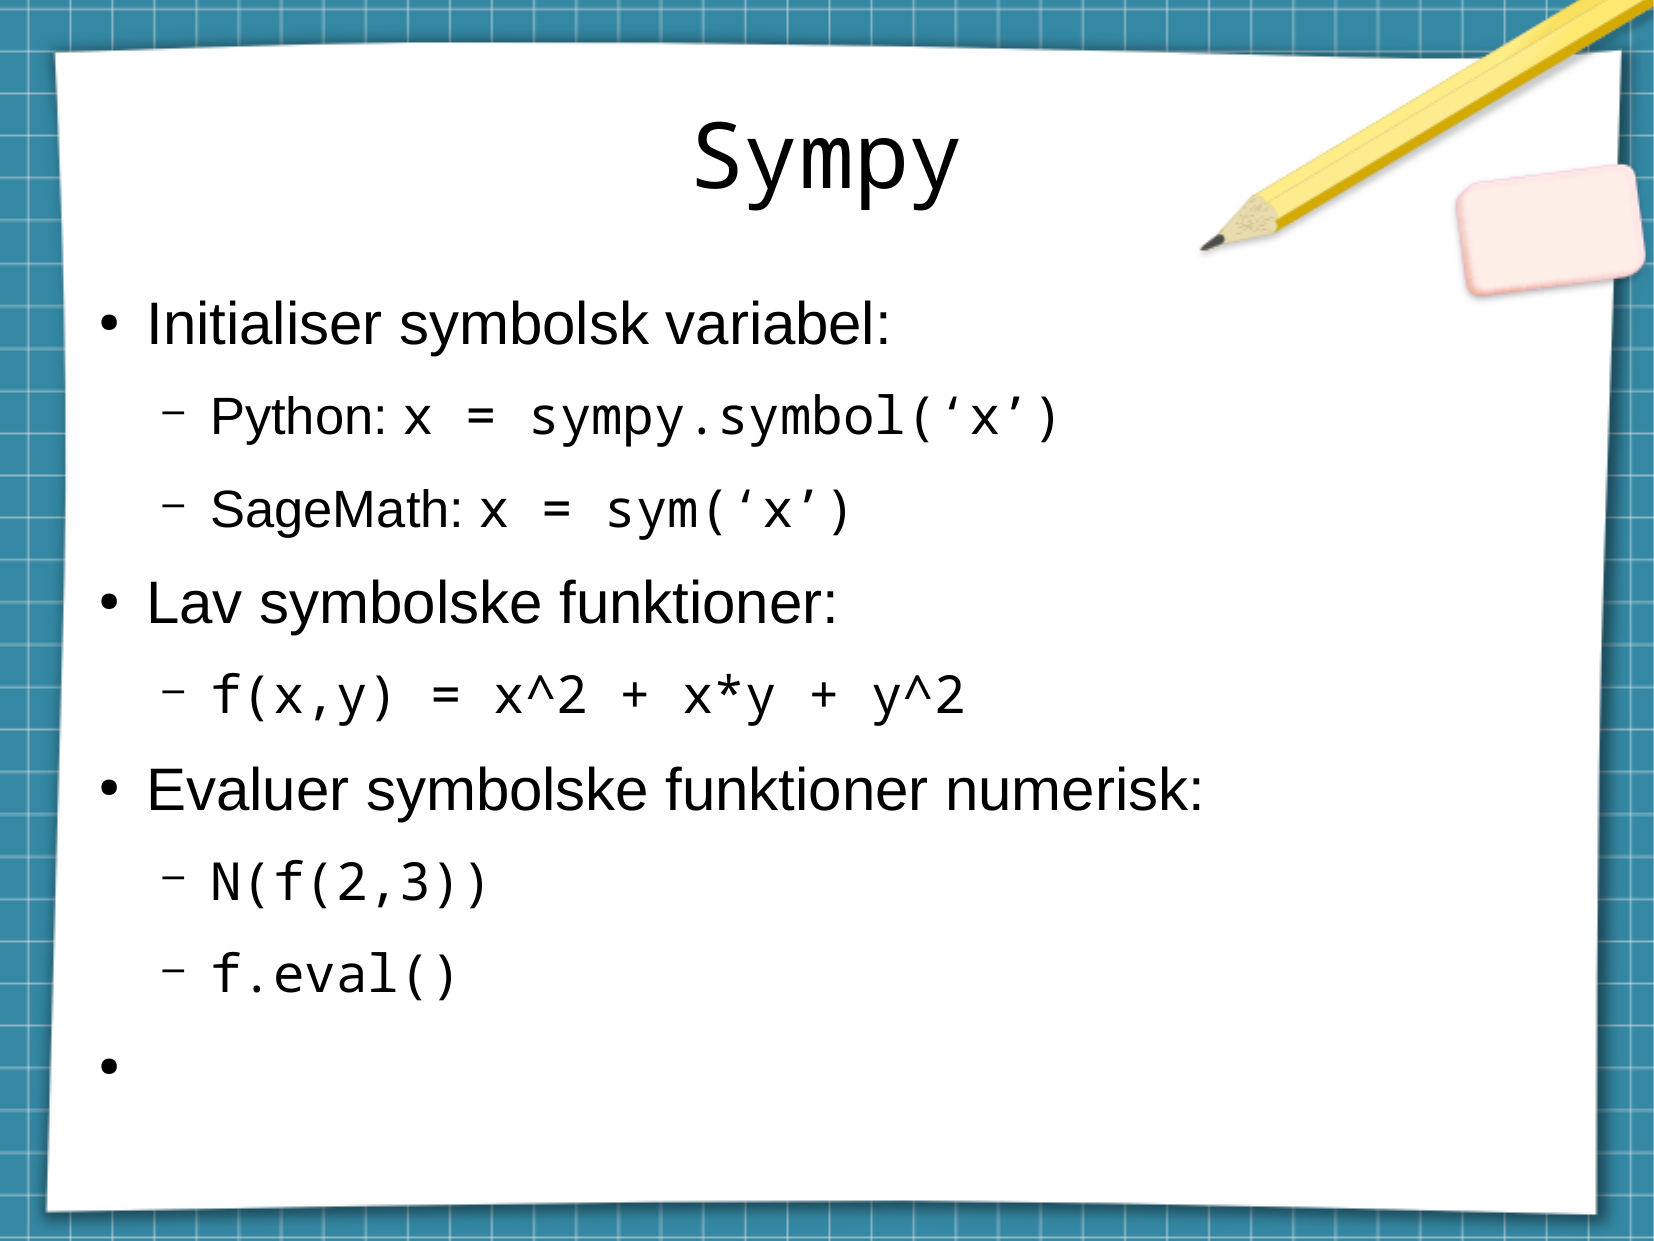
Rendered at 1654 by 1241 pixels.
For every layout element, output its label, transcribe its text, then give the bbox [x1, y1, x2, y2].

list Initialiser symbolsk variabel: Python: x = sympy.symbol(‘x’) SageMath: x = sym(‘x’) Lav symbolske funktioner: f(x,y) = x^2 + x*y + y^2 Evaluer symbolske funktioner numerisk: N(f(2,3)) f.eval() [82, 290, 1571, 1010]
picture [0, 0, 1654, 1241]
title Sympy [82, 49, 1571, 257]
